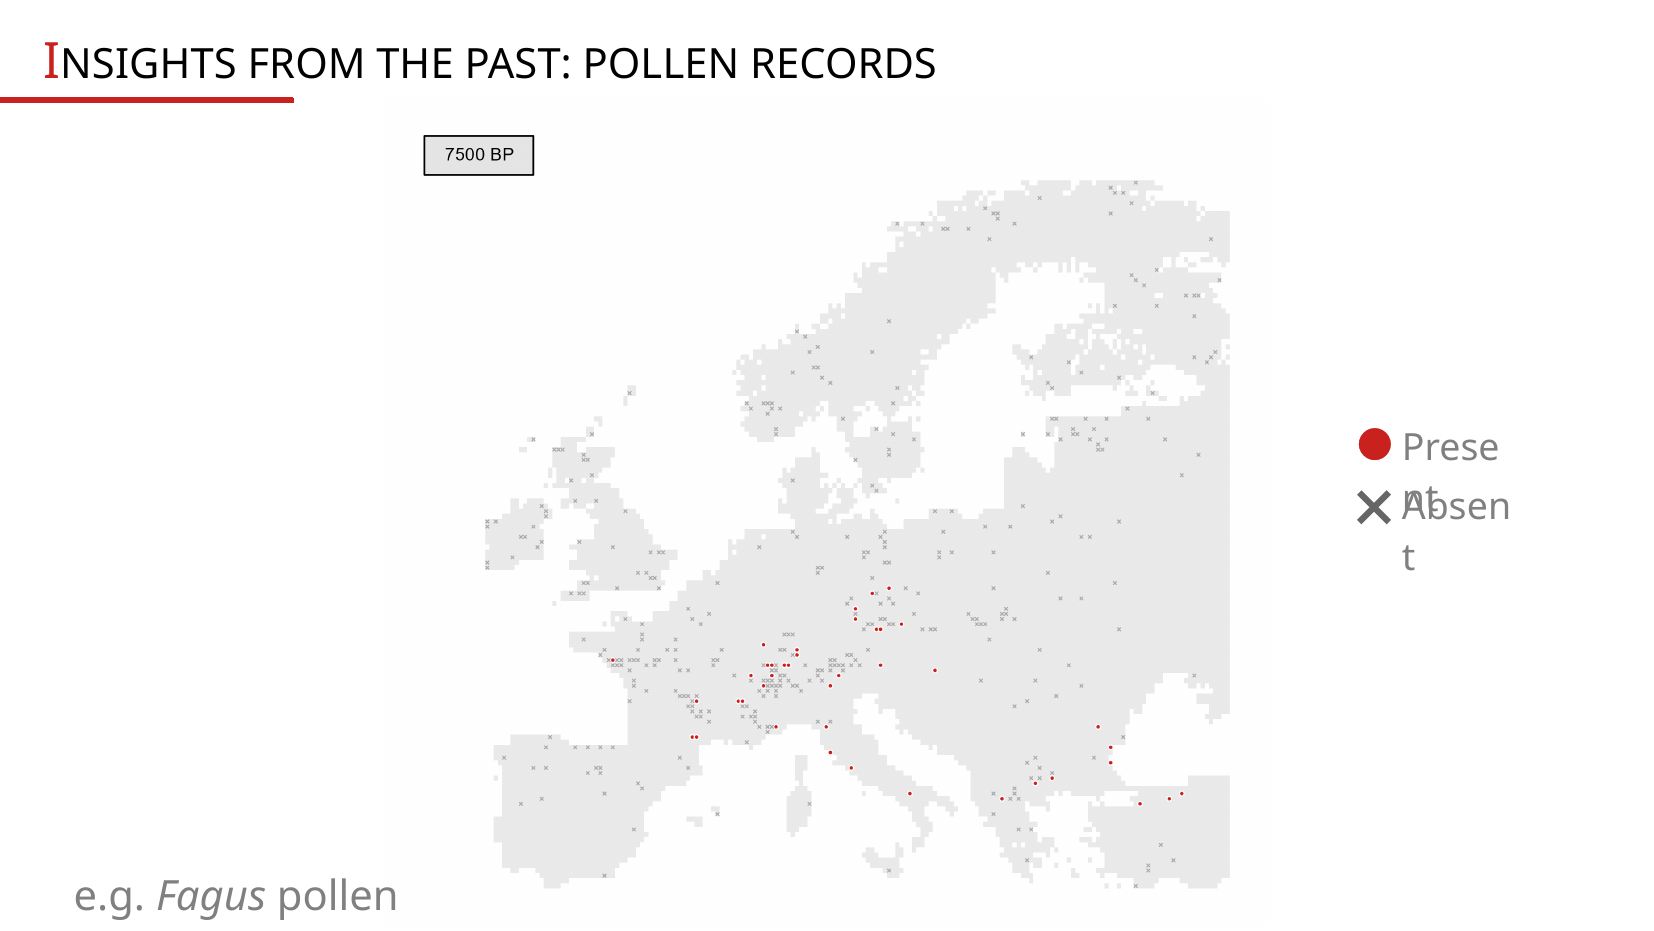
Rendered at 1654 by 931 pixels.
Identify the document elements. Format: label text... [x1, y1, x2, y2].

text_box INSIGHTS FROM THE PAST: POLLEN RECORDS [28, 0, 1623, 119]
text_box e.g. Fagus pollen records [0, 858, 473, 931]
text_box Absent [1387, 472, 1535, 539]
text_box [1357, 426, 1387, 462]
text_box Present [1387, 413, 1535, 472]
picture [384, 98, 1270, 926]
